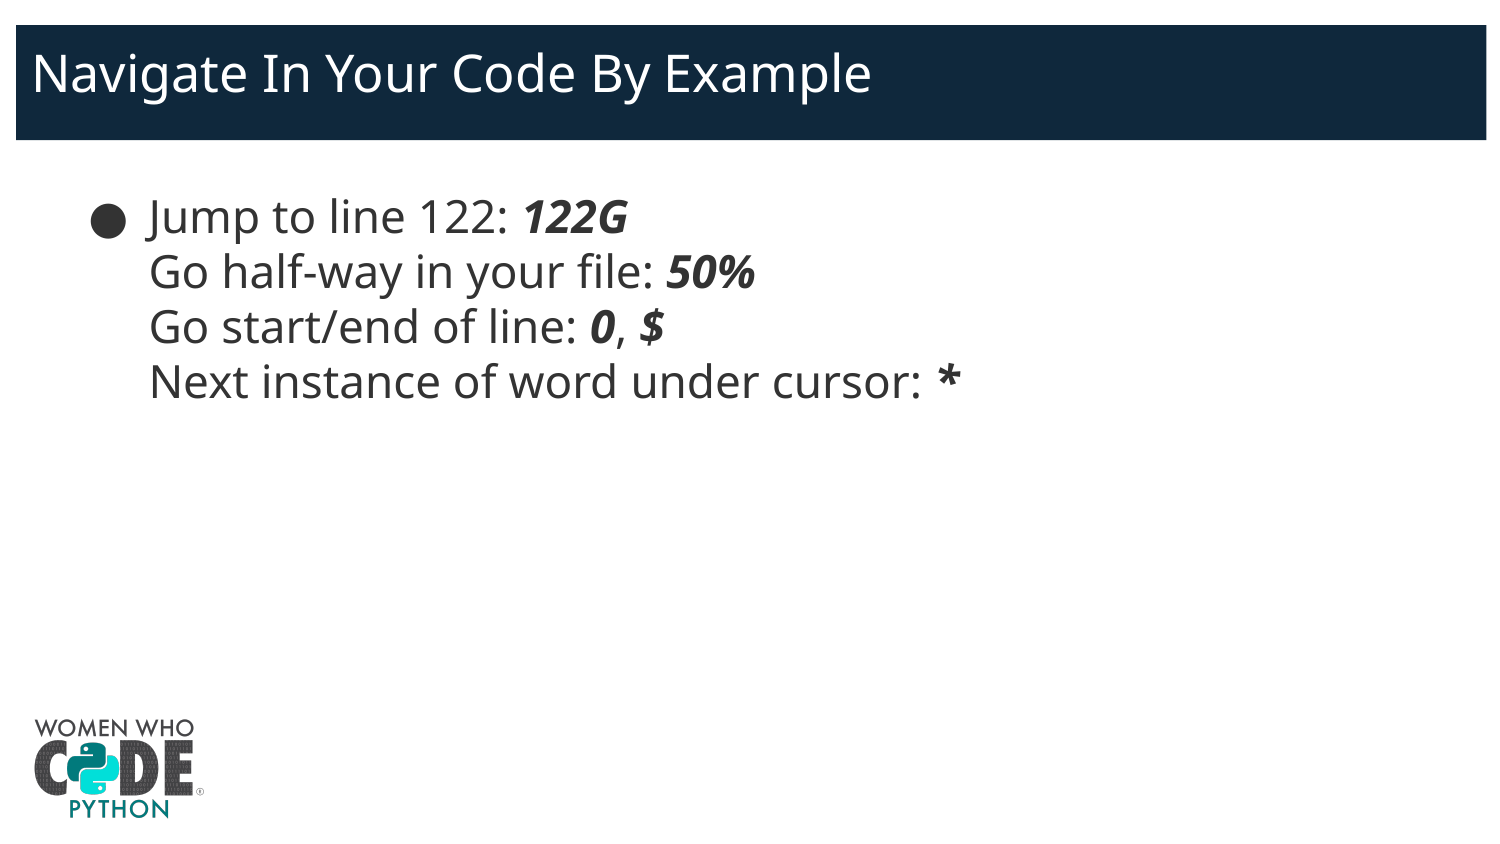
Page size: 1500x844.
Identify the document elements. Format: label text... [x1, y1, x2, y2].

title Jump to line 122: 122G Go half-way in your file: 50% Go start/end of line: 0, $ Next instance of word under cursor: * [58, 172, 1442, 775]
picture [19, 704, 213, 833]
text_box Navigate In Your Code By Example [16, 25, 1487, 141]
